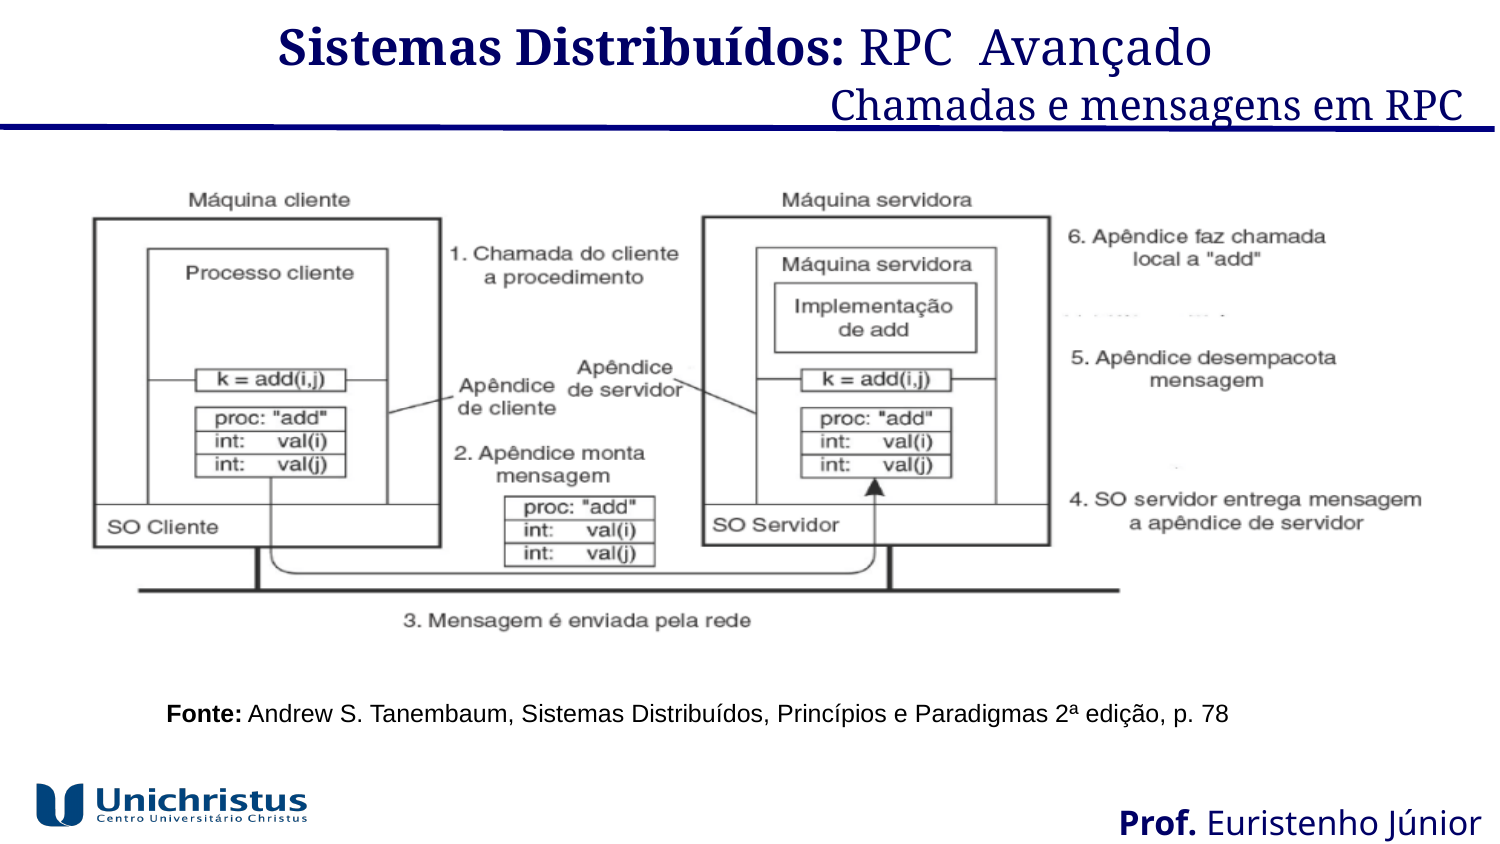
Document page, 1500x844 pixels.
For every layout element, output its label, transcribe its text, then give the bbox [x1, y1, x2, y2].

text_box Sistemas Distribuídos: RPC Avançado [264, 4, 1231, 78]
picture [75, 183, 1432, 640]
picture [32, 781, 311, 828]
text_box Prof. Euristenho Júnior [1103, 791, 1500, 844]
text_box Chamadas e mensagens em RPC [815, 68, 1500, 179]
text_box Fonte: Andrew S. Tanembaum, Sistemas Distribuídos, Princípios e Paradigmas 2ª edição, p. 78 [151, 692, 1354, 736]
